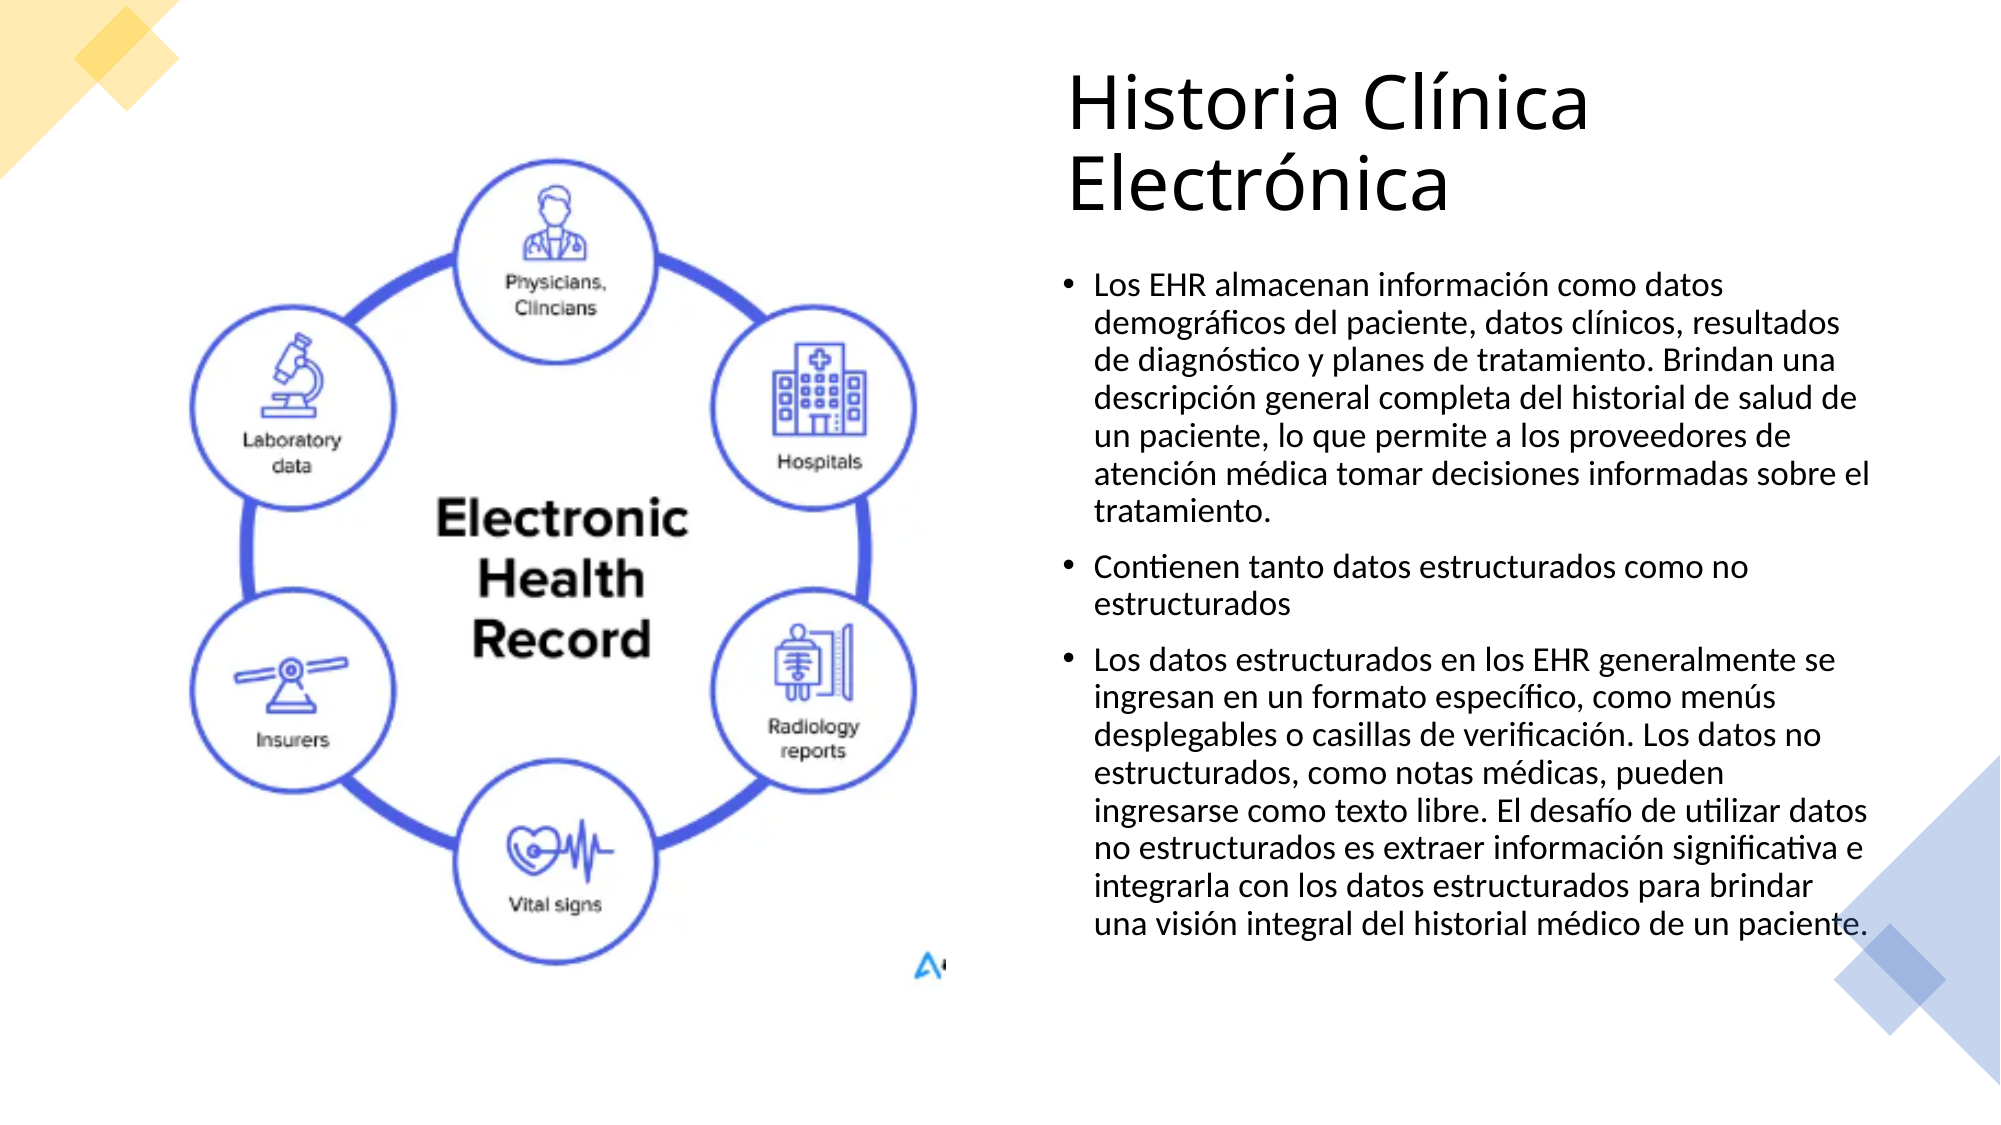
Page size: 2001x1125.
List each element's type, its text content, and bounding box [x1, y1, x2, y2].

text_box [0, 0, 2000, 1125]
picture [133, 116, 946, 1008]
title Historia Clínica Electrónica [1051, 52, 1895, 240]
list Los EHR almacenan información como datos demográficos del paciente, datos clínicos, resultados de diagnóstico y planes de tratamiento. Brindan una descripción general completa del historial de salud de un paciente, lo que permite a los proveedores de atención médica tomar decisiones informadas sobre el tratamiento. Contienen tanto datos estructurados como no estructurados Los datos estructurados en los EHR generalmente se ingresan en un formato específico, como menús desplegables o casillas de verificación. Los datos no estructurados, como notas médicas, pueden ingresarse como texto libre. El desafío de utilizar datos no estructurados es extraer información significativa e integrarla con los datos estructurados para brindar una visión integral del historial médico de un paciente. [1047, 258, 1890, 980]
